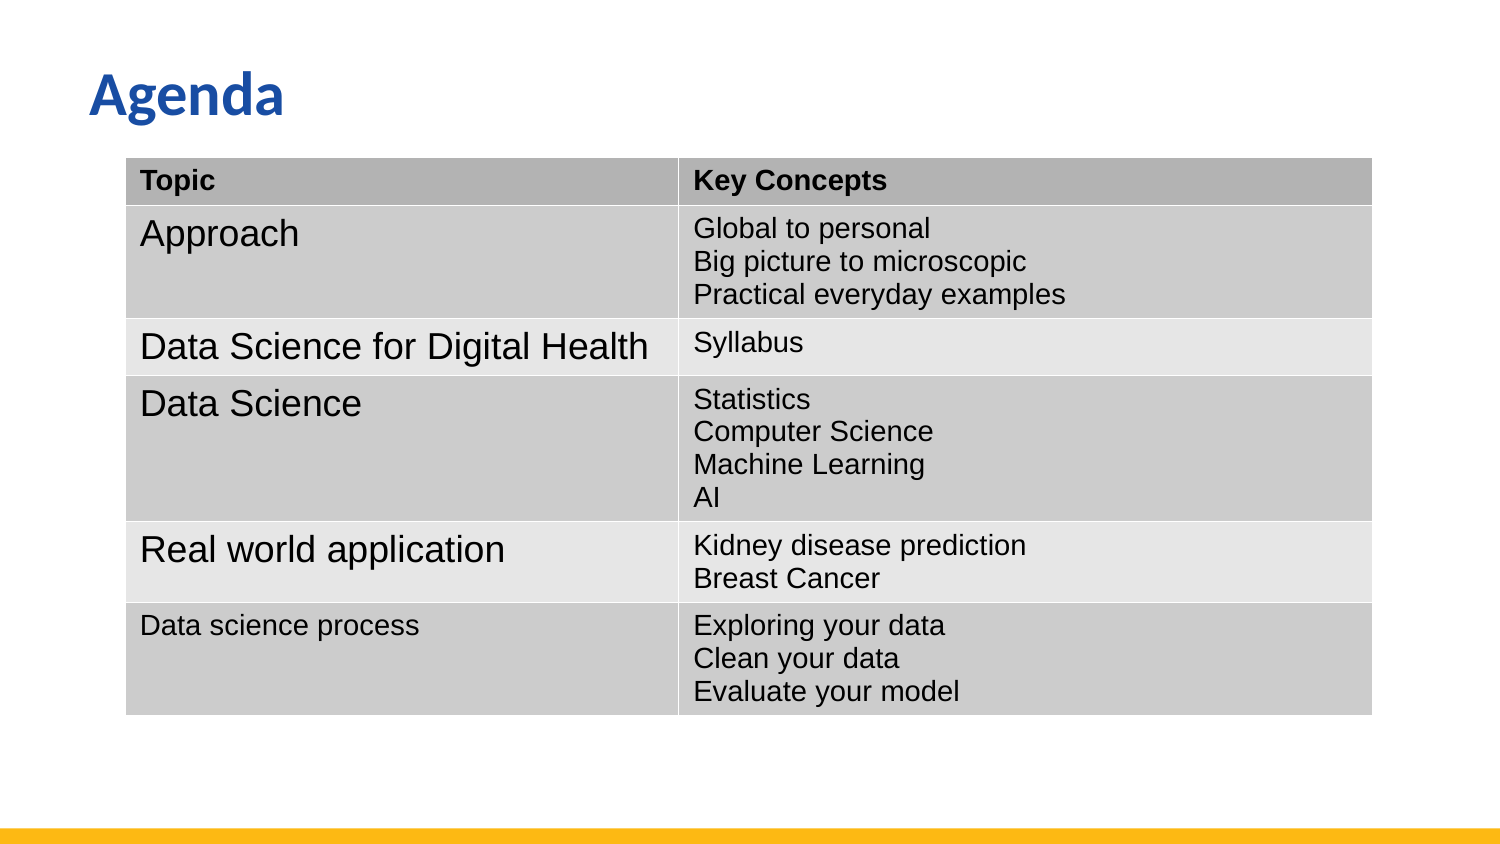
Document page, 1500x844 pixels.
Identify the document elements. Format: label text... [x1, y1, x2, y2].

table_header Topic [126, 158, 678, 205]
table_cell Data Science for Digital Health [126, 319, 678, 375]
table_cell Statistics Computer Science Machine Learning AI [679, 376, 1372, 521]
table_cell Kidney disease prediction Breast Cancer [679, 522, 1372, 602]
table_cell Data Science [126, 376, 678, 521]
table_cell Approach [126, 206, 678, 318]
table_header Key Concepts [679, 158, 1372, 205]
table_cell Syllabus [679, 319, 1372, 375]
table_cell Real world application [126, 522, 678, 602]
table_cell Exploring your data Clean your data Evaluate your model [679, 603, 1372, 715]
text_box Agenda [75, 0, 1425, 197]
table_cell Data science process [126, 603, 678, 715]
table_cell Global to personal Big picture to microscopic Practical everyday examples [679, 206, 1372, 318]
